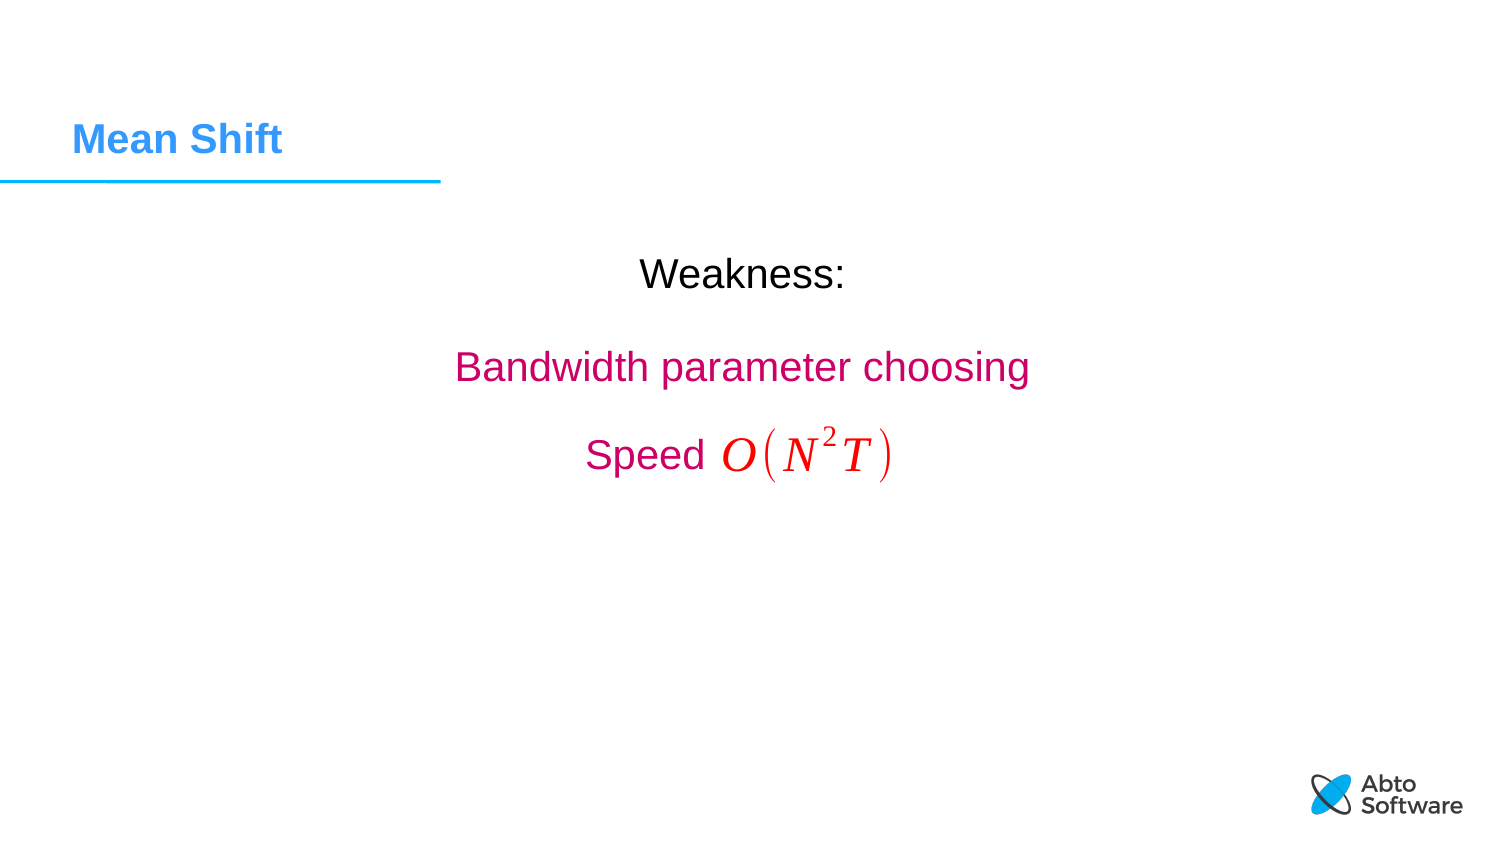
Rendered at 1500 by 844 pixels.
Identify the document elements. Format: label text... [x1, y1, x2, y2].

title Mean Shift [71, 68, 1311, 210]
picture [1299, 771, 1474, 817]
chart [714, 420, 901, 486]
text_box Speed [570, 431, 721, 479]
text_box Weakness: Bandwidth parameter choosing [75, 250, 1411, 391]
